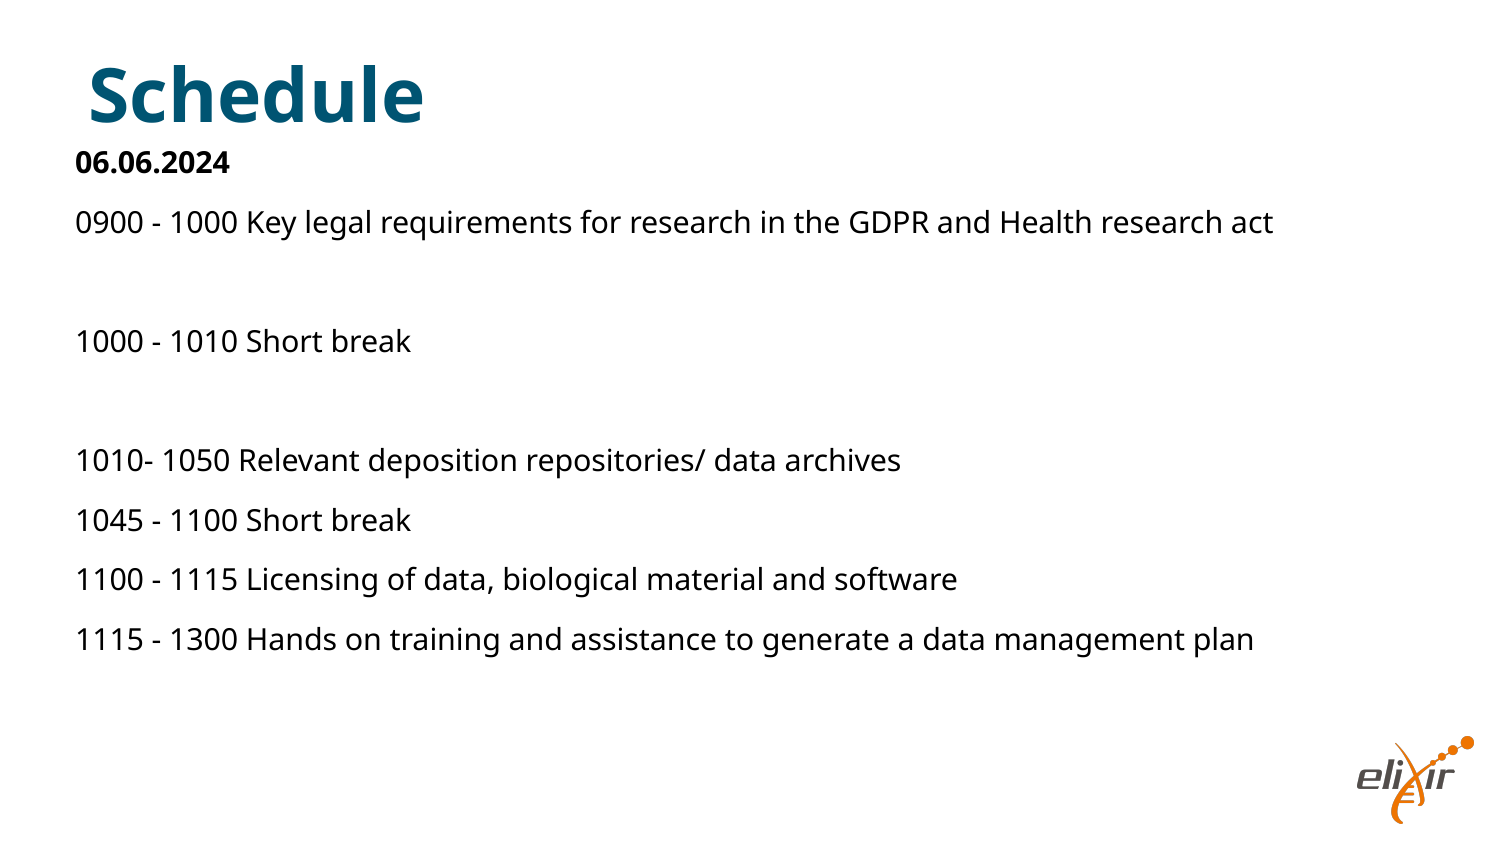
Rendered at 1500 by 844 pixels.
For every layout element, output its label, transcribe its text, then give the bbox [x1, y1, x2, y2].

picture [1357, 736, 1474, 824]
text_box 06.06.2024 0900 - 1000 Key legal requirements for research in the GDPR and Health research act 1000 - 1010 Short break 1010- 1050 Relevant deposition repositories/ data archives 1045 - 1100 Short break 1100 - 1115 Licensing of data, biological material and software 1115 - 1300 Hands on training and assistance to generate a data management plan [74, 141, 1425, 780]
text_box Schedule [88, 47, 1426, 127]
